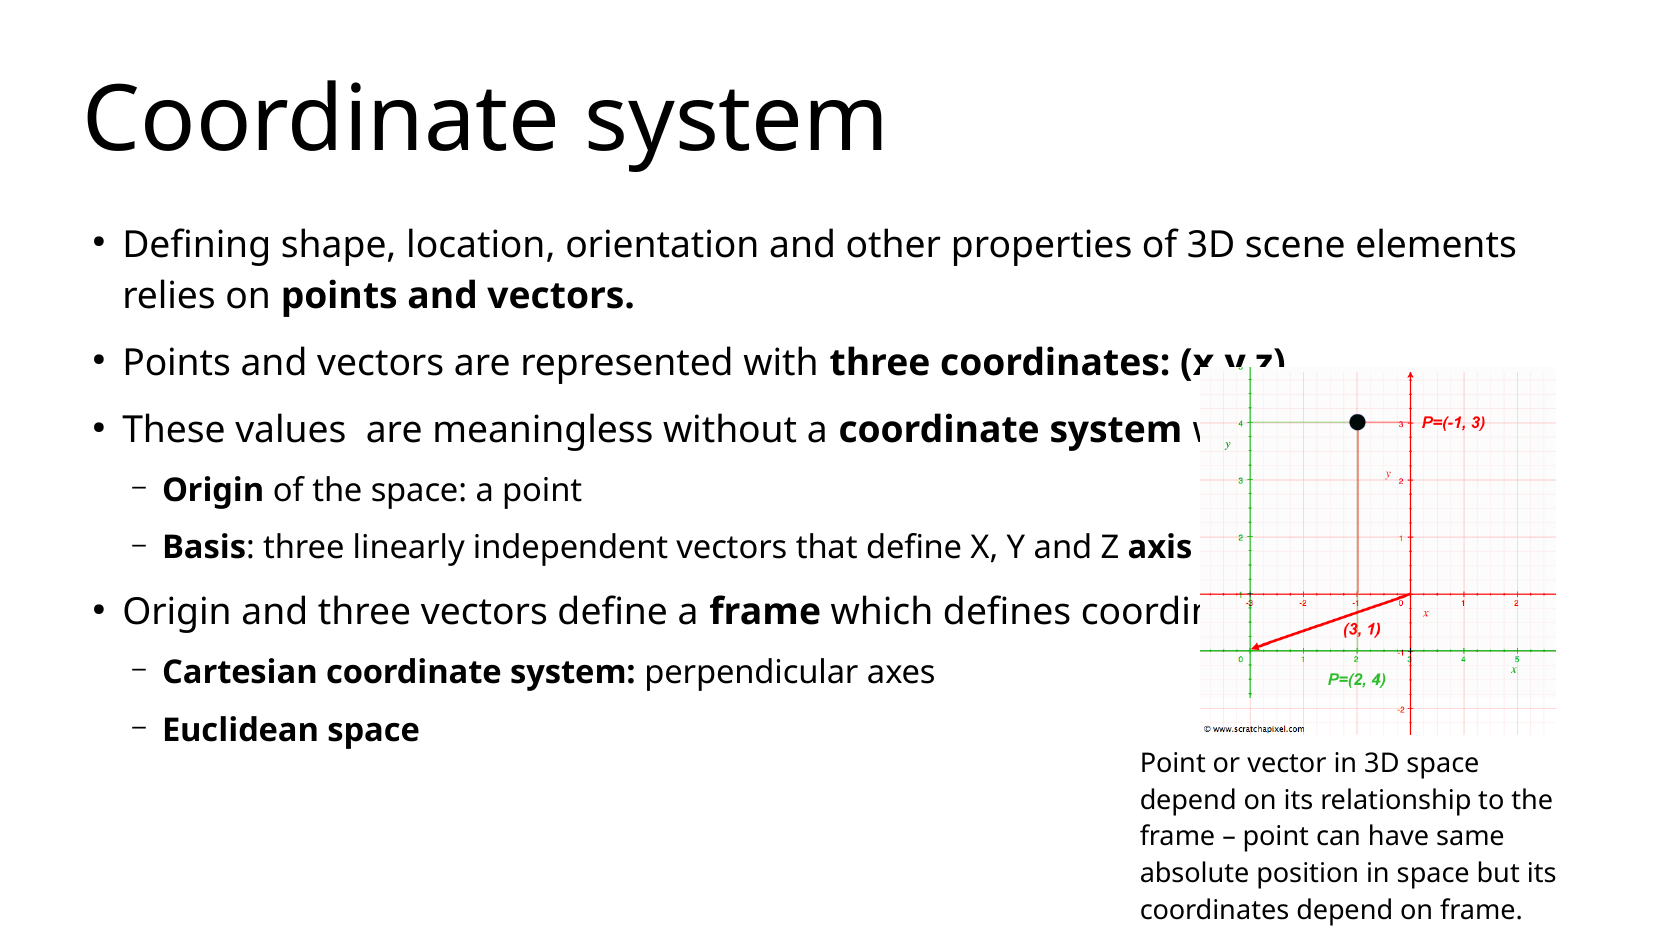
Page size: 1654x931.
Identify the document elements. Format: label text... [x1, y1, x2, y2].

text_box Point or vector in 3D space depend on its relationship to the frame – point can have same absolute position in space but its coordinates depend on frame. [1125, 736, 1586, 886]
list Defining shape, location, orientation and other properties of 3D scene elements relies on points and vectors. Points and vectors are represented with three coordinates: (x,y,z) These values are meaningless without a coordinate system which defines: Origin of the space: a point Basis: three linearly independent vectors that define X, Y and Z axis of a space. Origin and three vectors define a frame which defines coordinate system. Cartesian coordinate system: perpendicular axes Euclidean space [82, 217, 1571, 758]
title Coordinate system [82, 37, 1571, 193]
picture [1200, 367, 1556, 736]
